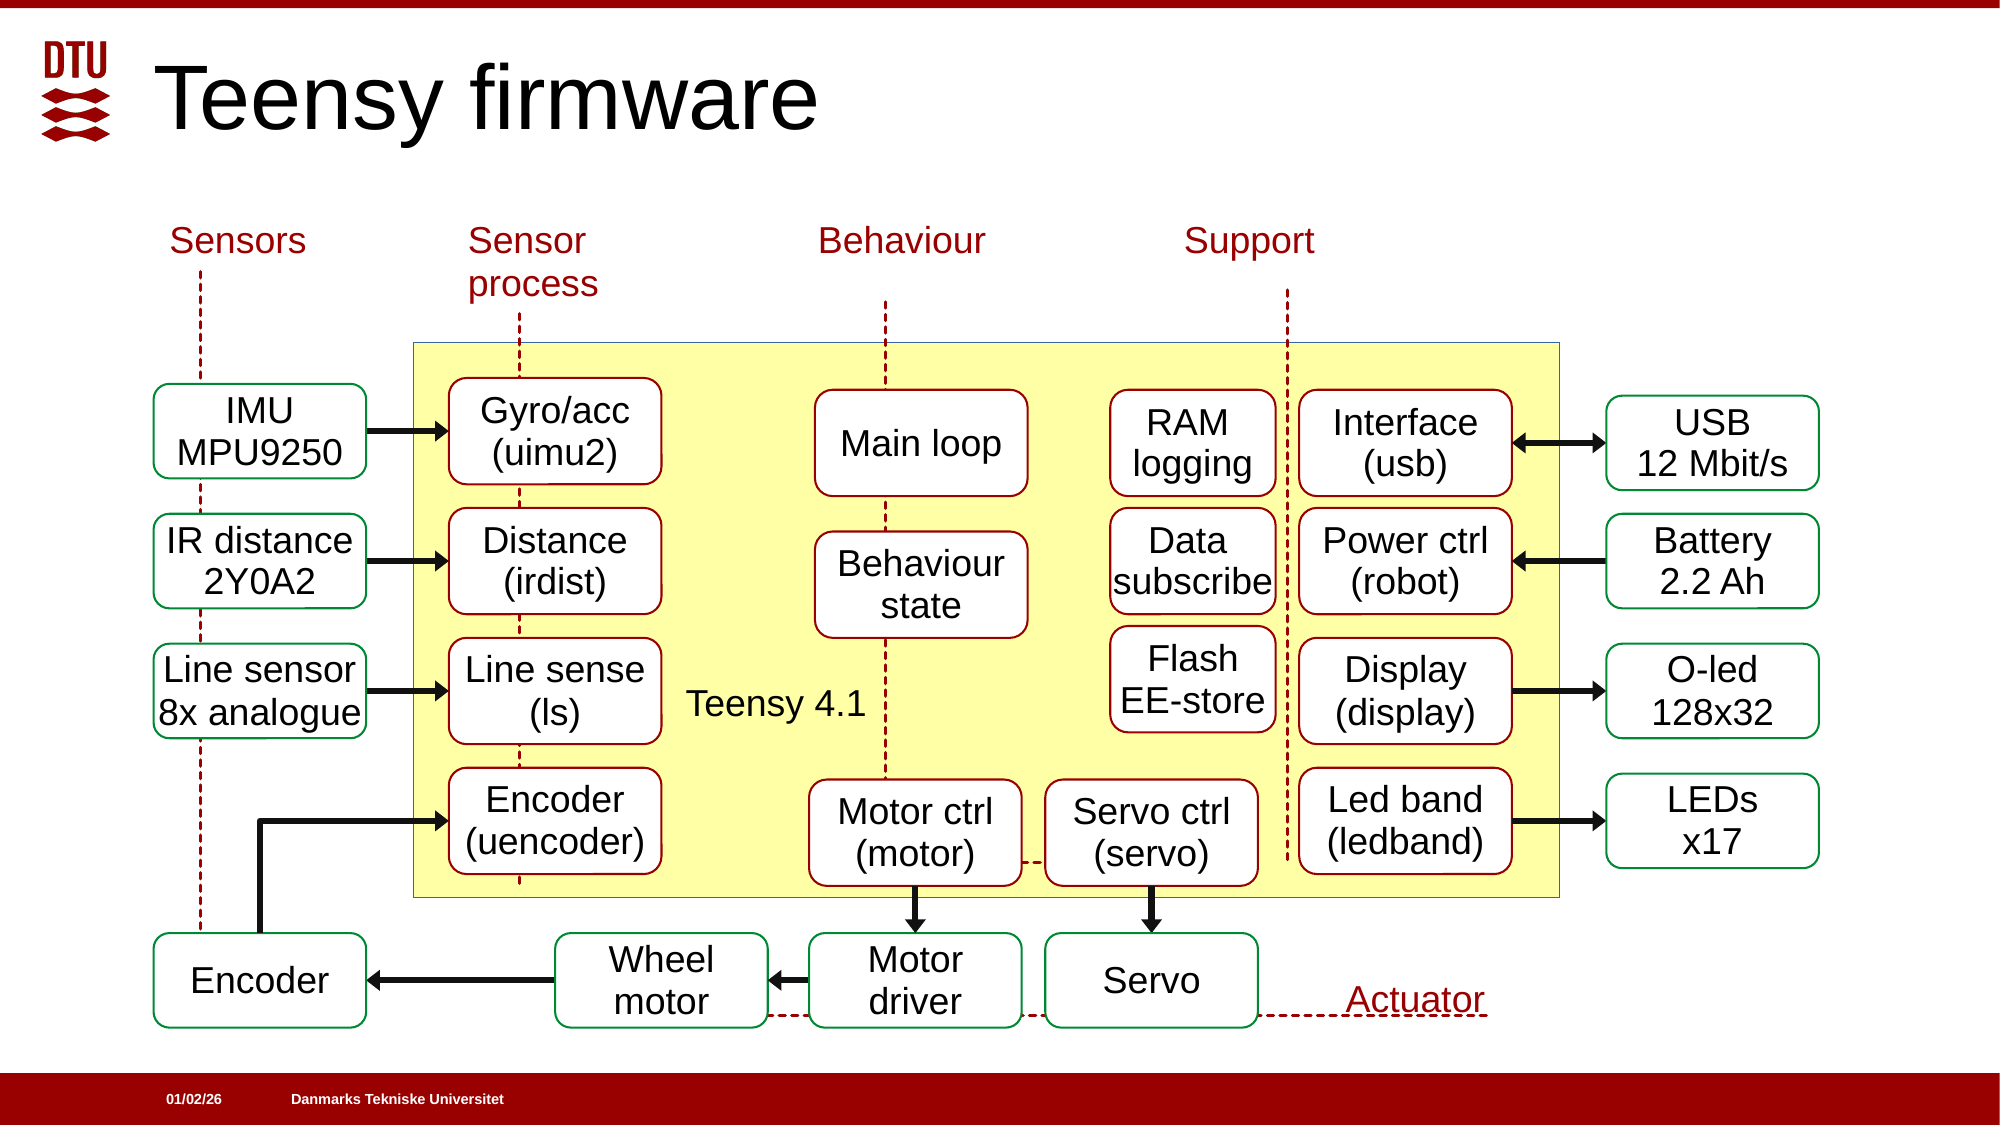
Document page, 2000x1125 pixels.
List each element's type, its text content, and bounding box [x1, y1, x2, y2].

text_box Main loop [814, 389, 1028, 497]
text_box Wheel motor [555, 933, 768, 1028]
text_box Motor ctrl (motor) [809, 779, 1022, 886]
text_box Data subscribe [1110, 507, 1276, 615]
text_box Sensors [154, 212, 322, 270]
text_box Gyro/acc (uimu2) [448, 377, 662, 485]
text_box Encoder (uencoder) [448, 767, 662, 875]
text_box Line sense (ls) [448, 637, 662, 745]
text_box Encoder [153, 933, 367, 1028]
text_box Motor driver [809, 933, 1022, 1028]
text_box Battery 2.2 Ah [1606, 513, 1819, 609]
text_box Servo [1045, 933, 1258, 1028]
text_box Display (display) [1299, 637, 1512, 745]
text_box Distance (irdist) [448, 507, 662, 615]
text_box Interface (usb) [1299, 389, 1512, 497]
text_box Servo ctrl (servo) [1045, 779, 1258, 886]
text_box IR distance 2Y0A2 [153, 513, 367, 609]
text_box Flash EE-store [1110, 625, 1276, 733]
text_box Line sensor 8x analogue [153, 643, 367, 739]
title Teensy firmware [153, 46, 1900, 192]
text_box Teensy 4.1 [670, 675, 957, 733]
text_box Led band (ledband) [1299, 767, 1512, 875]
text_box O-led 128x32 [1606, 643, 1819, 739]
text_box LEDs x17 [1606, 773, 1819, 869]
text_box Behaviour [803, 212, 1002, 270]
text_box Actuator [1330, 970, 1501, 1028]
text_box Power ctrl (robot) [1299, 507, 1512, 615]
text_box Sensor process [453, 212, 615, 312]
text_box Support [1169, 212, 1331, 270]
text_box Behaviour state [814, 531, 1028, 638]
text_box USB 12 Mbit/s [1606, 395, 1819, 491]
text_box [413, 342, 1560, 898]
text_box RAM logging [1110, 389, 1276, 497]
text_box IMU MPU9250 [153, 383, 367, 479]
